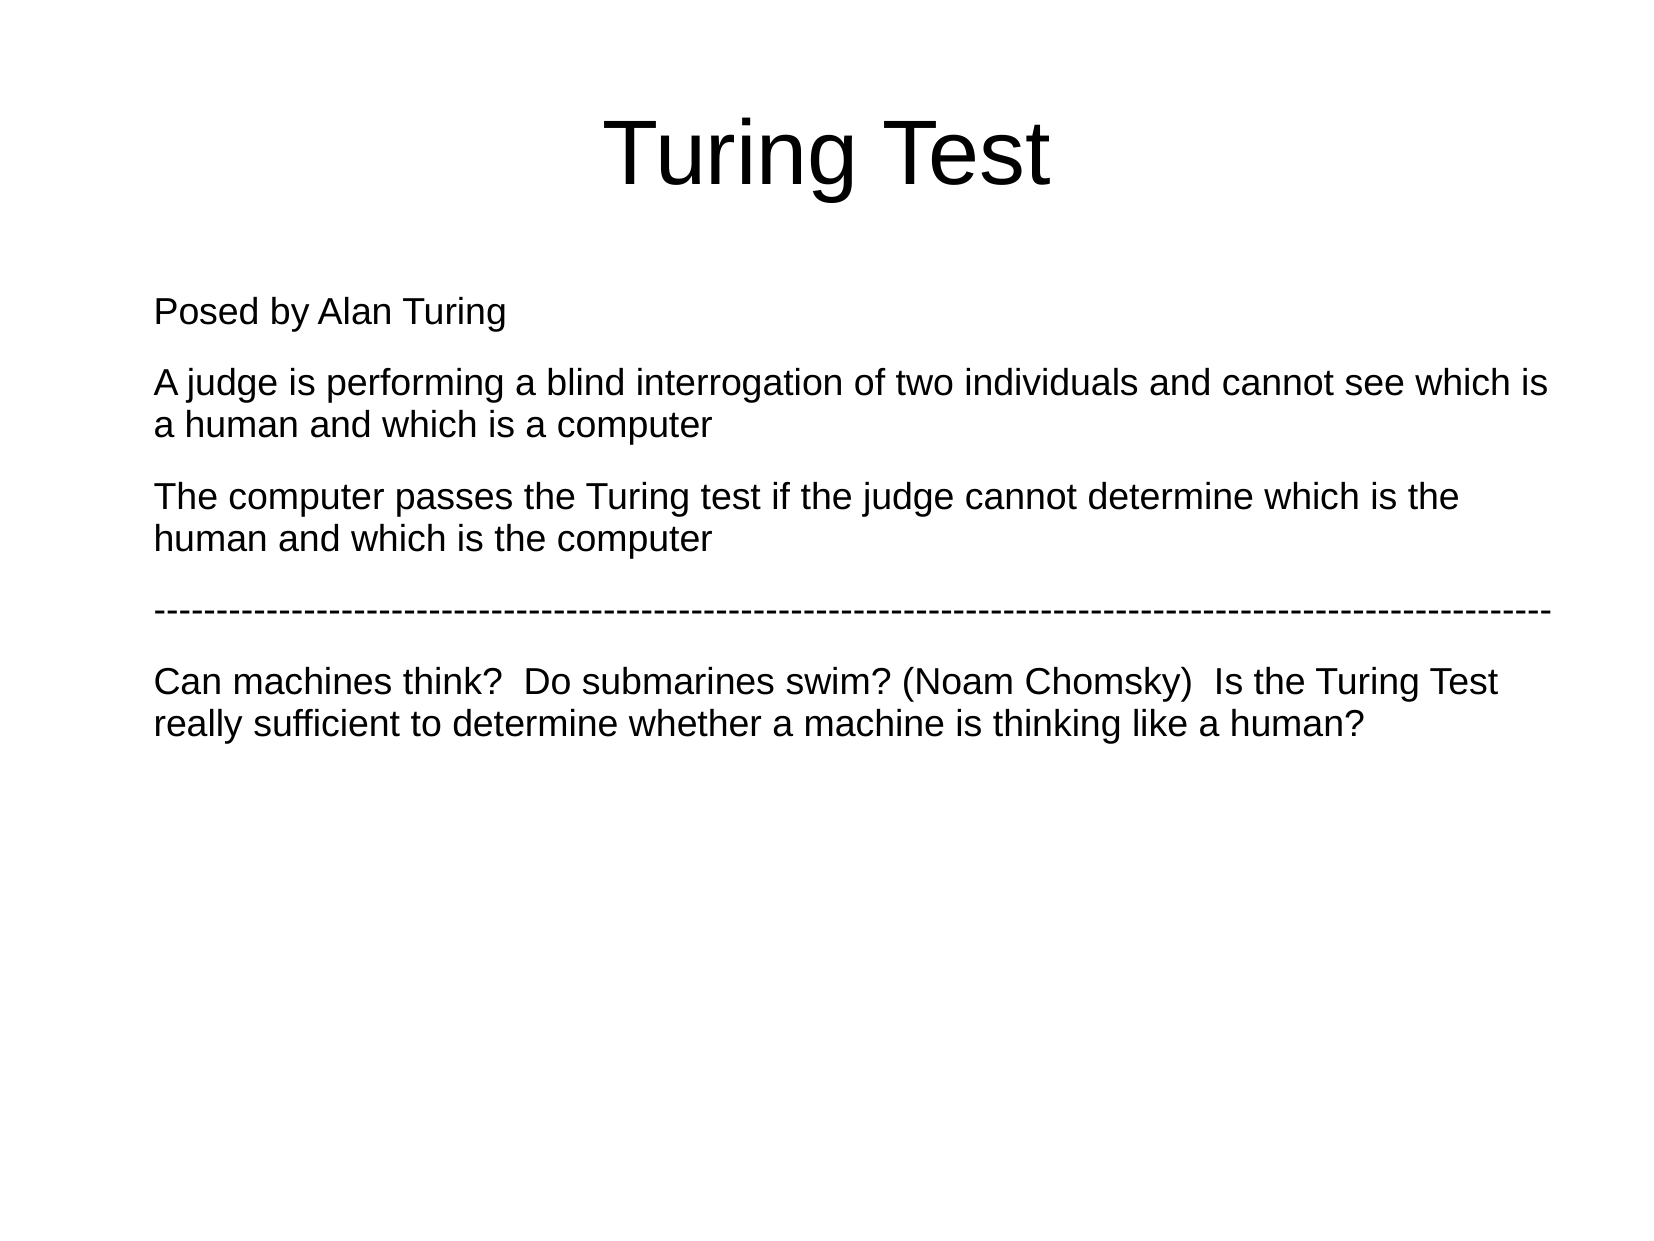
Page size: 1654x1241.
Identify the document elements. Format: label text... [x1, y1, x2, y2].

title Turing Test [82, 49, 1571, 257]
list Posed by Alan Turing A judge is performing a blind interrogation of two individuals and cannot see which is a human and which is a computer The computer passes the Turing test if the judge cannot determine which is the human and which is the computer ---------------------------------------------------------------------------------------------------------------- Can machines think? Do submarines swim? (Noam Chomsky) Is the Turing Test really sufficient to determine whether a machine is thinking like a human? [82, 290, 1571, 1010]
